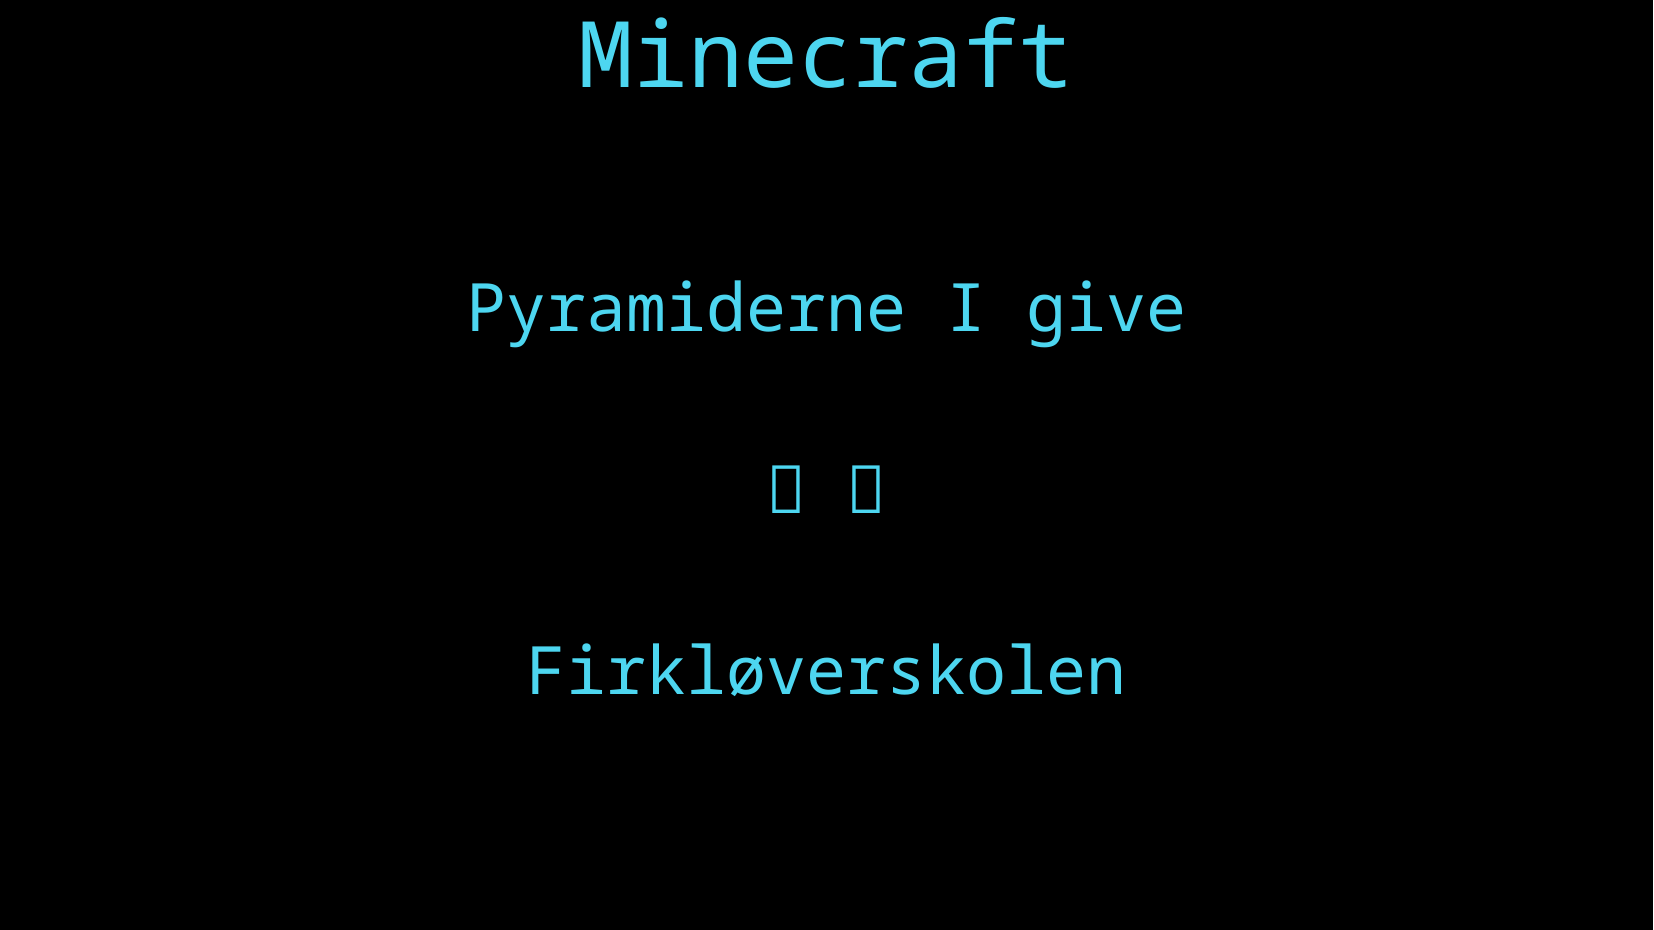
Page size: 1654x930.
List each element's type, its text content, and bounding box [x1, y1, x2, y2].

subtitle Pyramiderne I give 🌈 🤯 Firkløverskolen [82, 217, 1571, 757]
title Minecraft [82, 4, 1571, 217]
